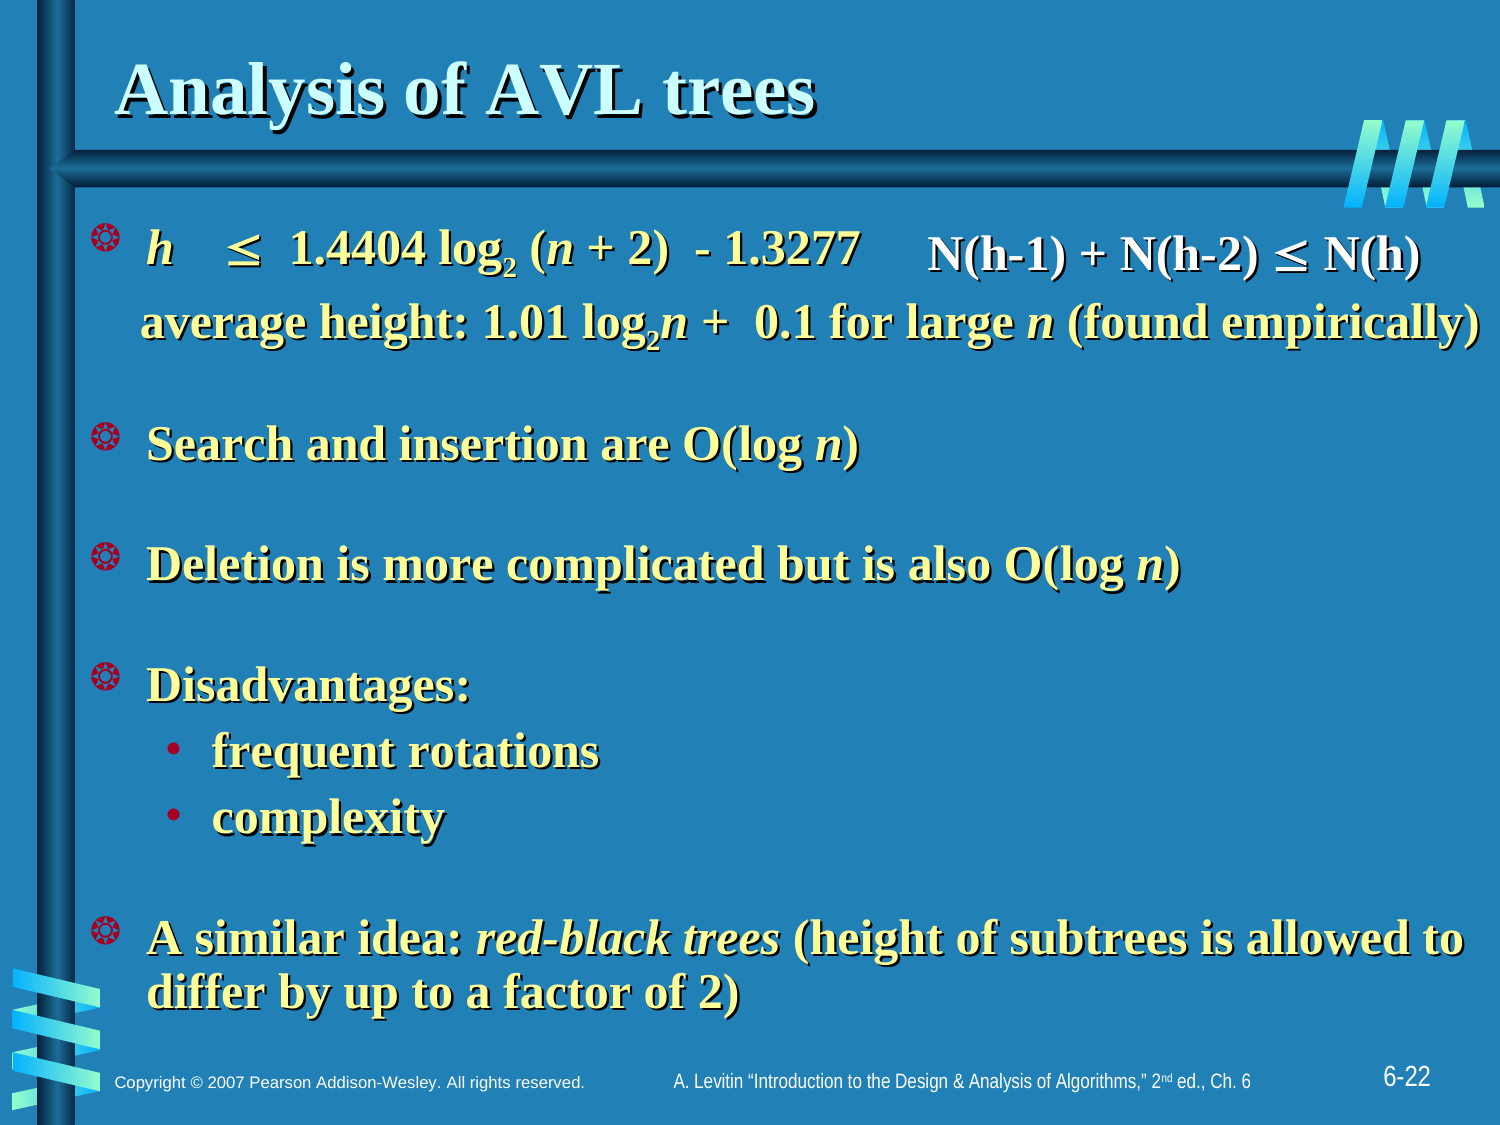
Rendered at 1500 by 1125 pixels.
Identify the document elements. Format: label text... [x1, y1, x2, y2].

text_box N(h-1) + N(h-2)  N(h) [912, 212, 1450, 288]
list h  1.4404 log2 (n + 2) - 1.3277 average height: 1.01 log2n + 0.1 for large n (found empirically) Search and insertion are O(log n) Deletion is more complicated but is also O(log n) Disadvantages: frequent rotations complexity A similar idea: red-black trees (height of subtrees is allowed to differ by up to a factor of 2) [75, 207, 1500, 1050]
title Analysis of AVL trees [99, 24, 1334, 138]
